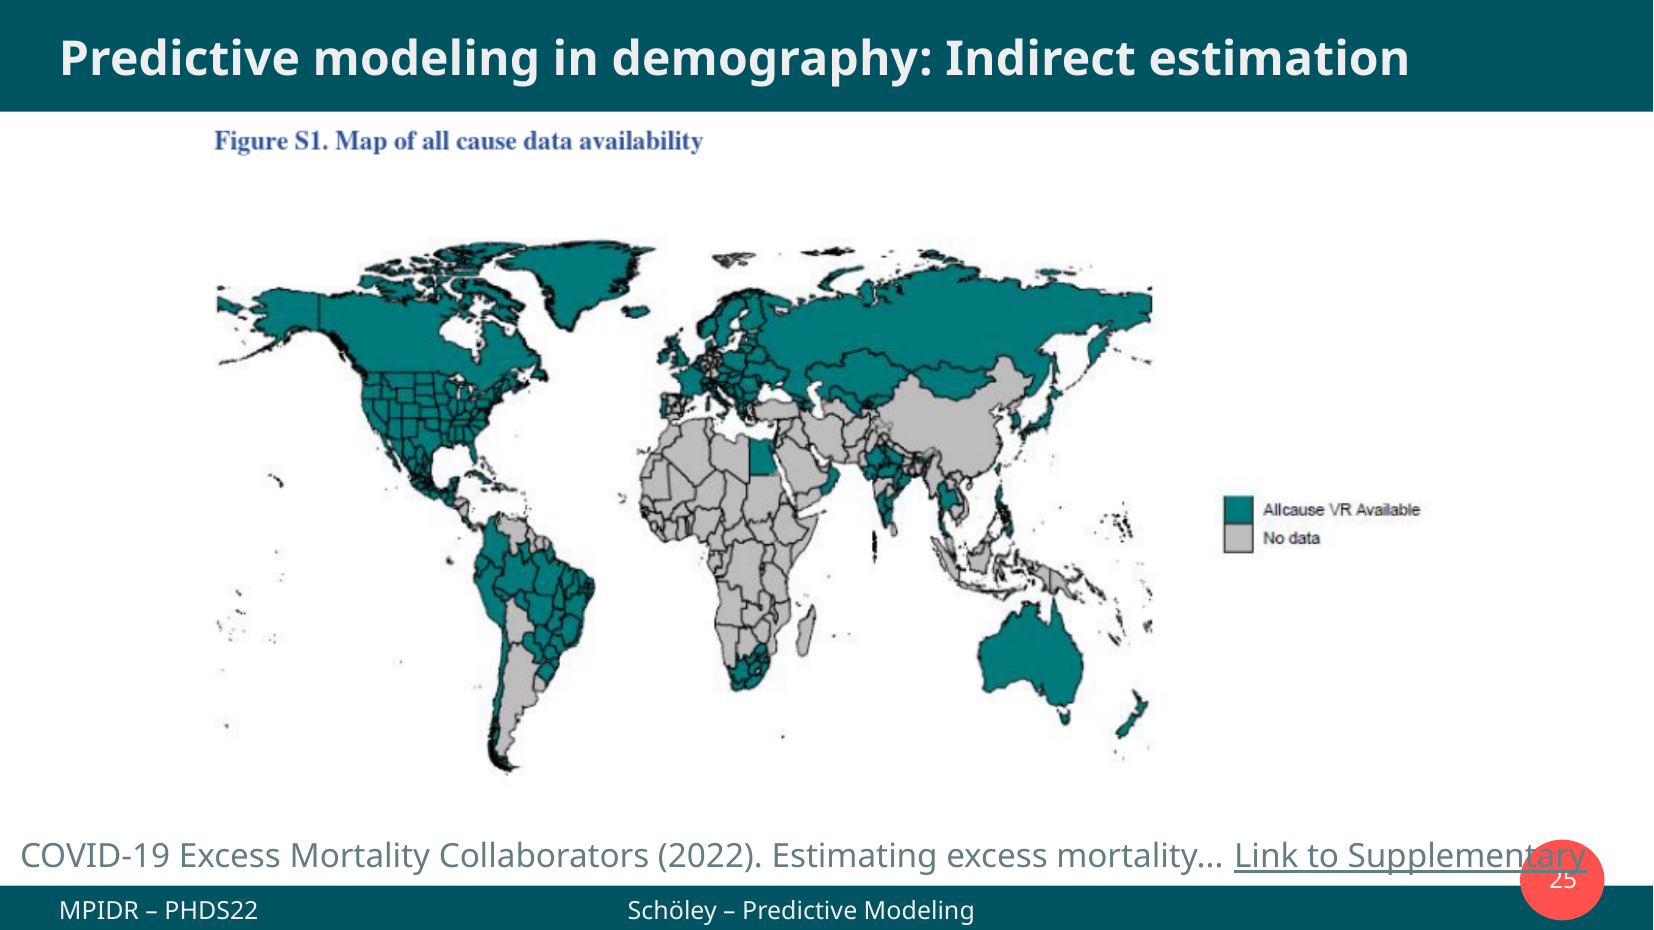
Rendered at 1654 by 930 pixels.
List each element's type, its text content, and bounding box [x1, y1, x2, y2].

picture [202, 117, 1451, 818]
text_box COVID-19 Excess Mortality Collaborators (2022). Estimating excess mortality... Link to Supplementary [5, 825, 1371, 918]
title Predictive modeling in demography: Indirect estimation [58, 0, 1594, 117]
